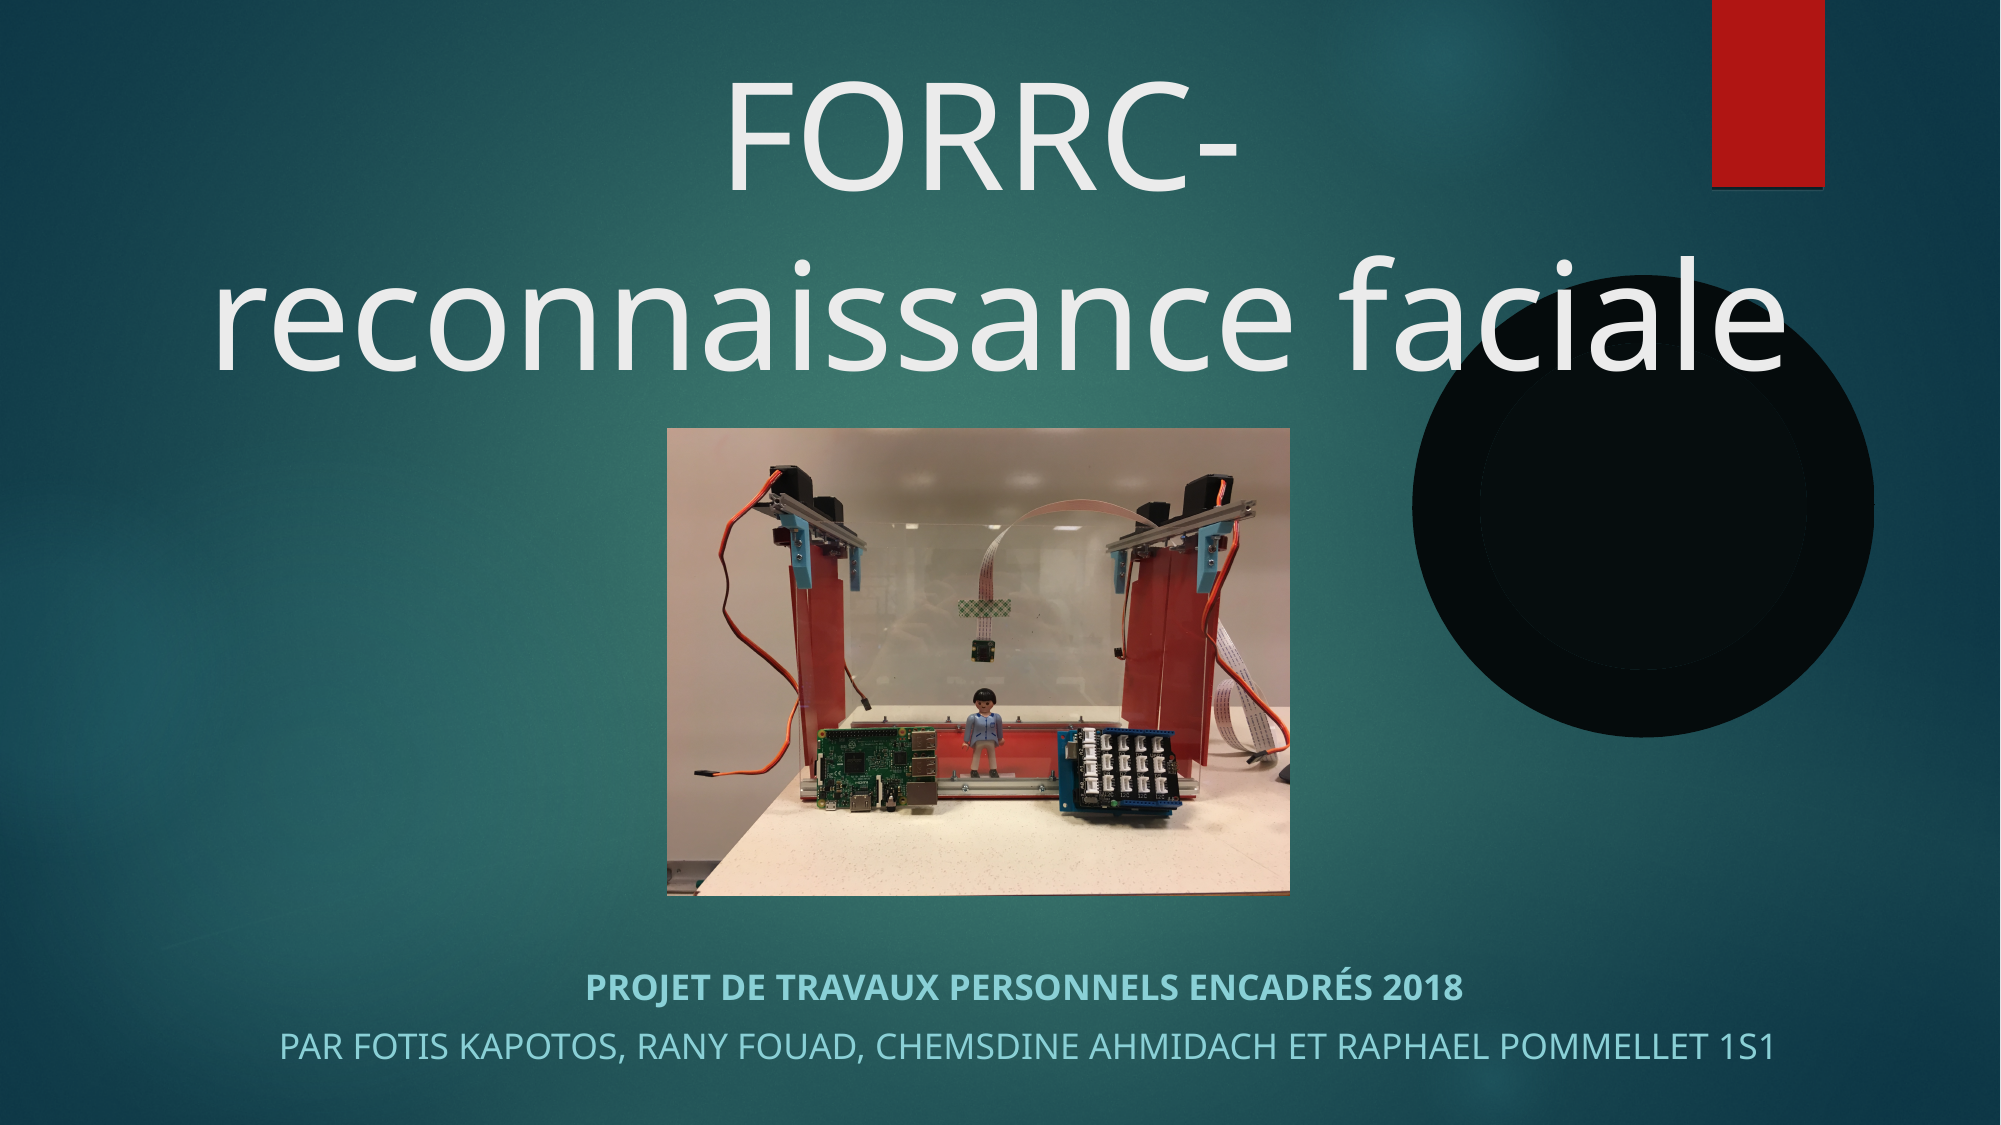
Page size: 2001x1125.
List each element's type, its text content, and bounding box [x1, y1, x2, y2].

title FORRC- reconnaissance faciale [71, 0, 1929, 408]
picture [667, 428, 1290, 896]
subtitle Projet de travaux personnels encadrés 2018 par fotis kapotos, rany fouad, chemsdine ahmidach et raphael pommellet 1s1 [240, 962, 1808, 1105]
